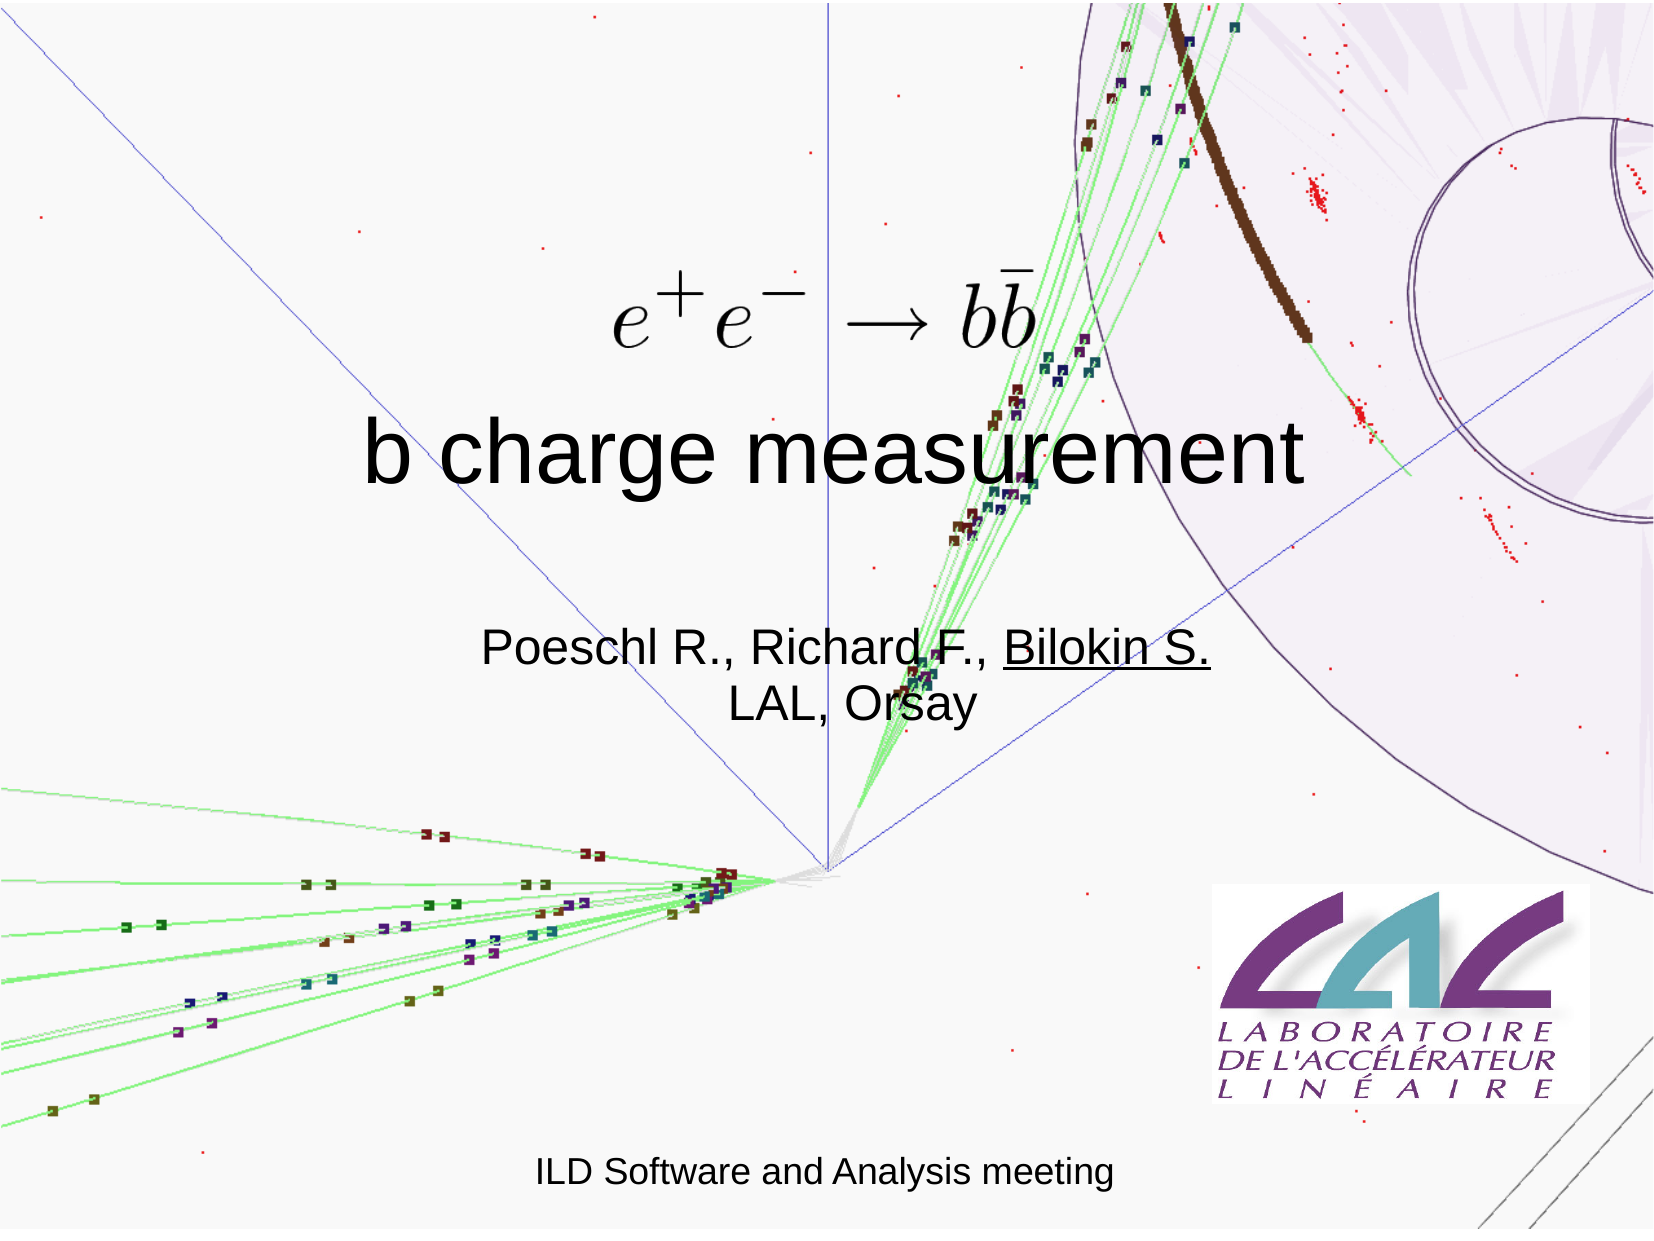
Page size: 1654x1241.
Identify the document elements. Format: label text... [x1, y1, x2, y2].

text_box [82, 645, 1571, 1025]
subtitle Poeschl R., Richard F., Bilokin S. LAL, Orsay [386, 610, 1306, 645]
text_box ILD Software and Analysis meeting [510, 1143, 1141, 1201]
title b charge measurement [90, 347, 1579, 556]
picture [0, 3, 1654, 1229]
